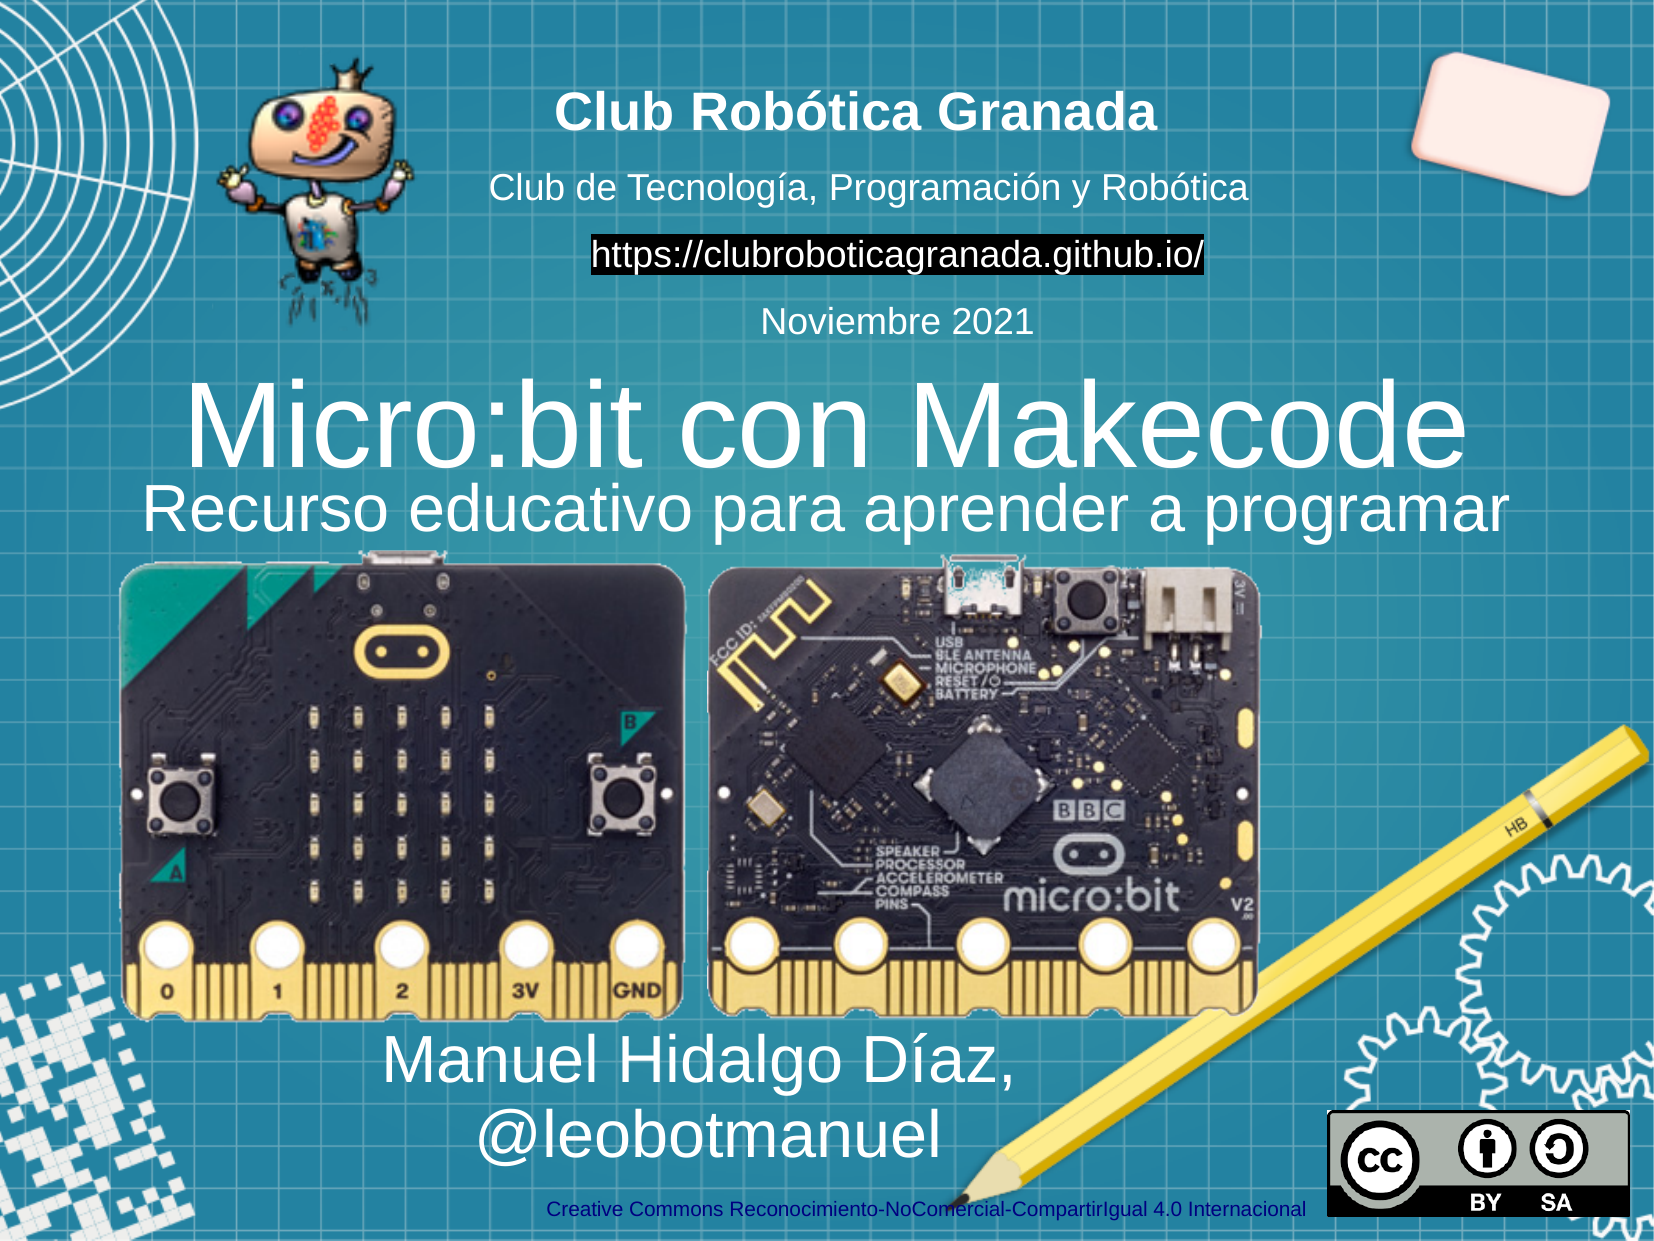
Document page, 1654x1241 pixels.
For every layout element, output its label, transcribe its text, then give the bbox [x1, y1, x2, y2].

text_box Creative Commons Reconocimiento-NoComercial-CompartirIgual 4.0 Internacional [531, 1191, 1322, 1229]
picture [0, 0, 1654, 1241]
text_box Club Robótica Granada Club de Tecnología, Programación y Robótica https://clubroboticagranada.github.io/ Noviembre 2021 [389, 73, 1406, 350]
title Micro:bit con Makecode [82, 330, 1571, 413]
text_box Manuel Hidalgo Díaz, @leobotmanuel [0, 1003, 1453, 1191]
subtitle Recurso educativo para aprender a programar [82, 413, 1571, 603]
